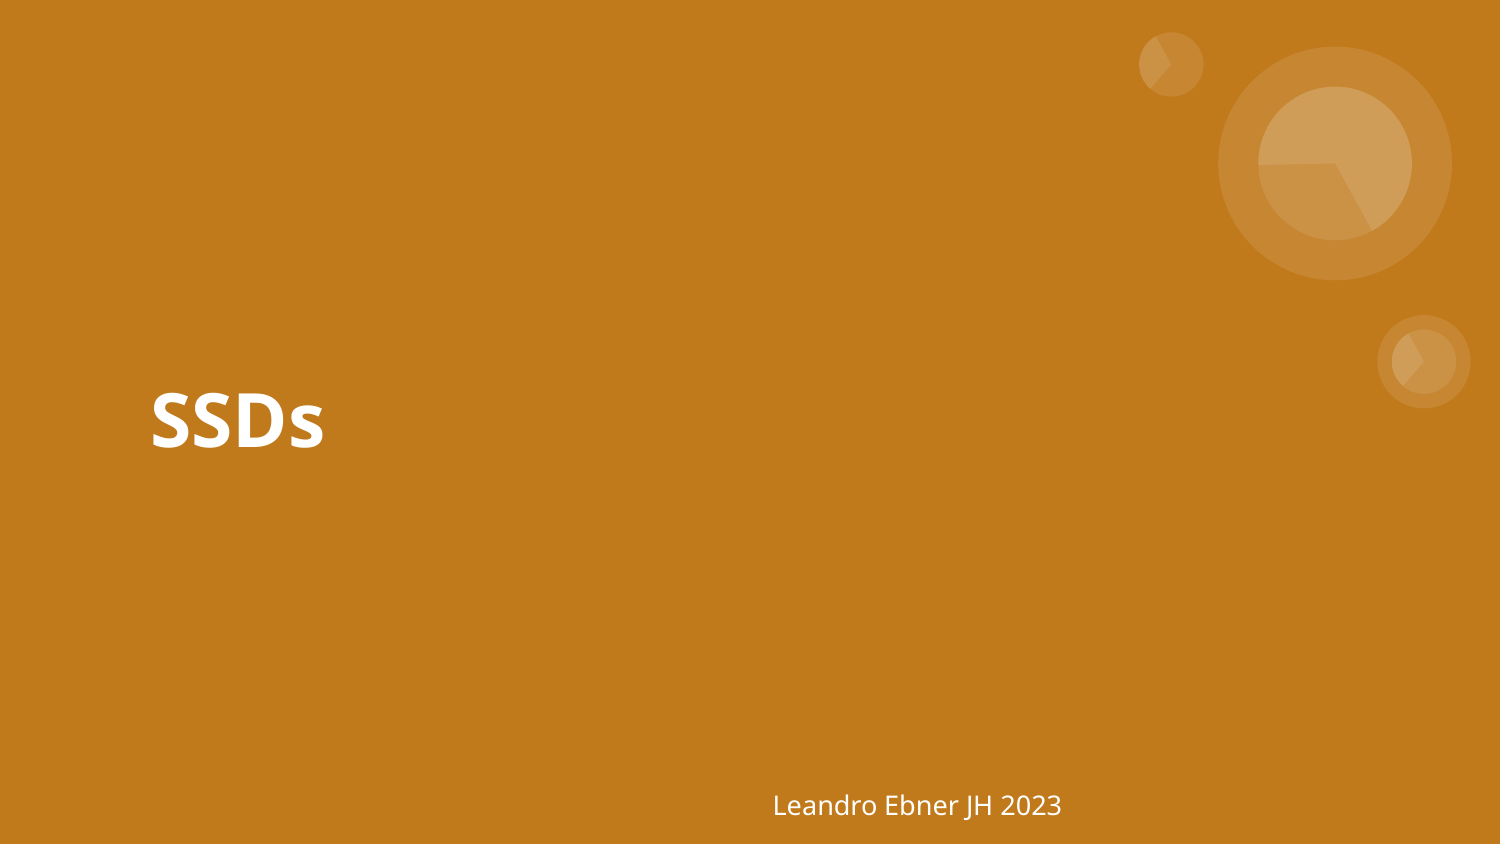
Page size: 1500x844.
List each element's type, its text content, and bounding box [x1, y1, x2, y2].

title SSDs [135, 125, 1097, 712]
